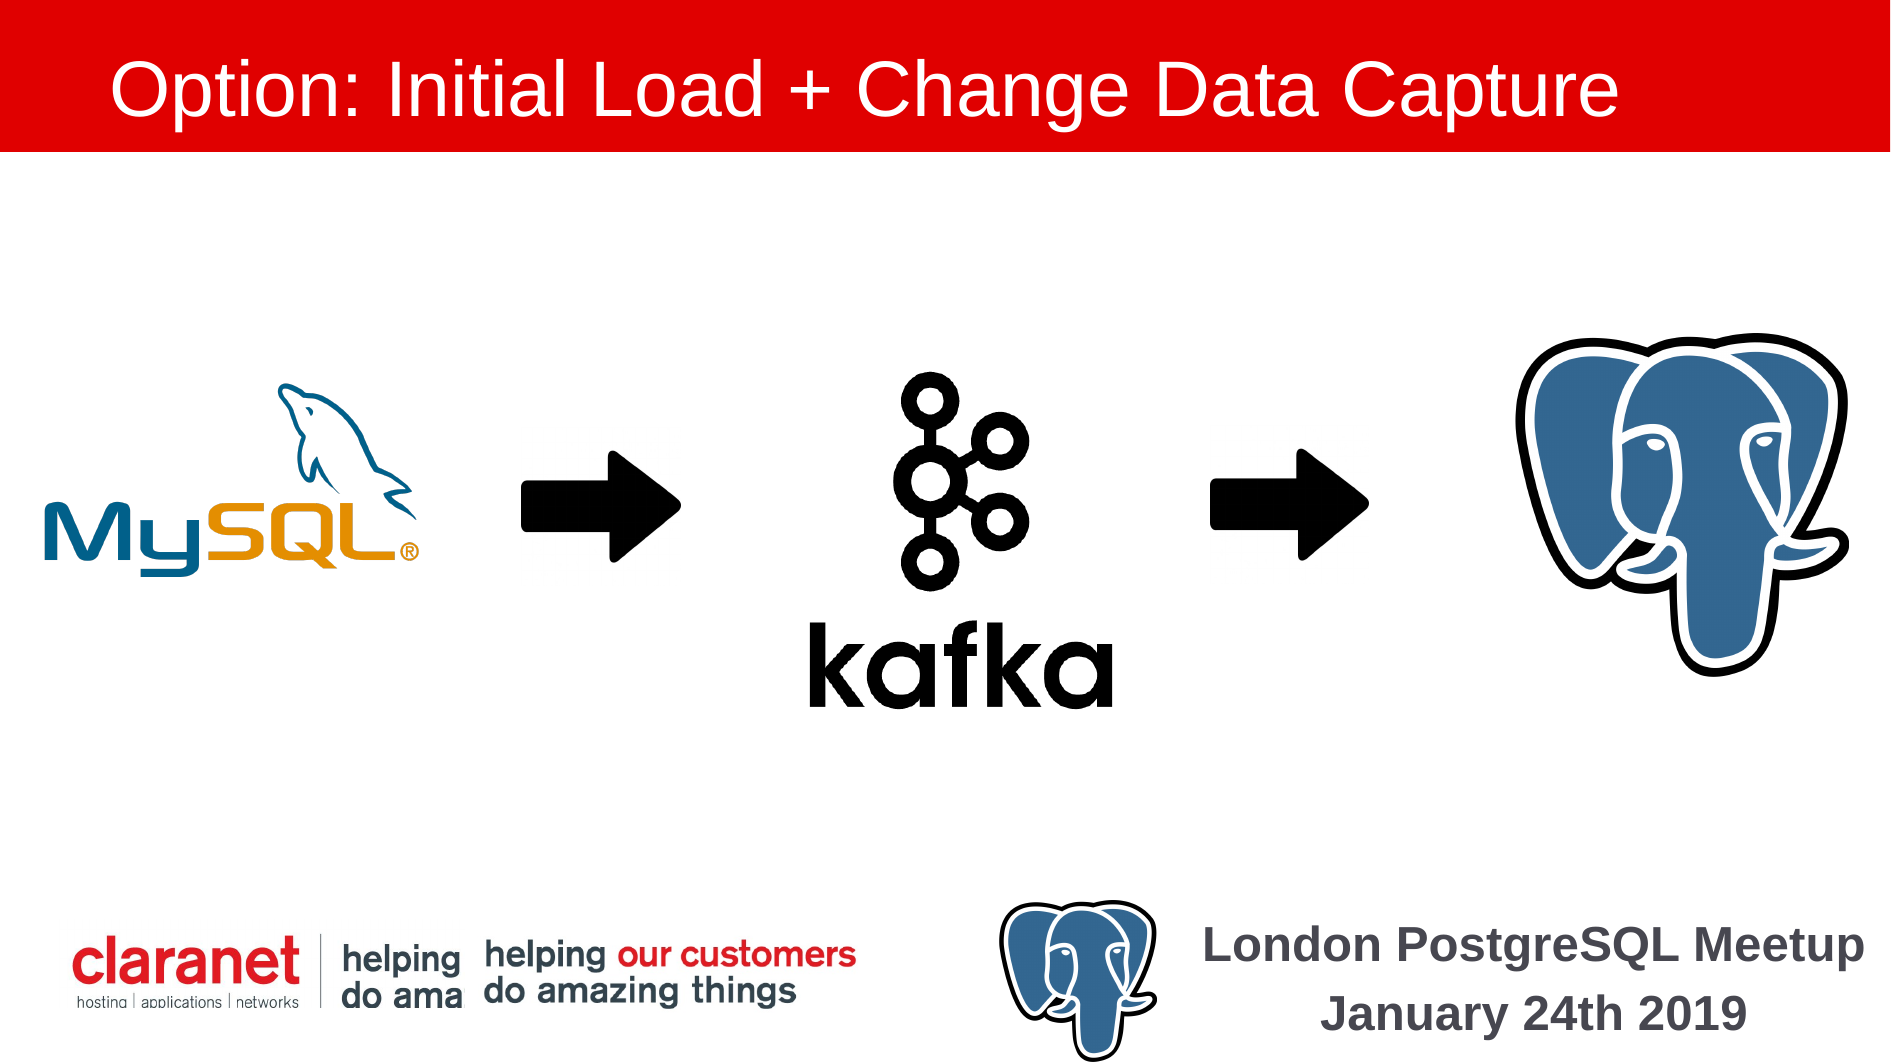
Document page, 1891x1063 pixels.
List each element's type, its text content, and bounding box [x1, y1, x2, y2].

picture [44, 383, 419, 577]
picture [772, 336, 1147, 744]
picture [477, 897, 887, 1040]
picture [59, 919, 190, 1008]
picture [1515, 333, 1849, 677]
picture [1210, 425, 1369, 585]
picture [999, 900, 1157, 1062]
text_box Option: Initial Load + Change Data Capture [94, 30, 1796, 208]
picture [521, 427, 681, 586]
